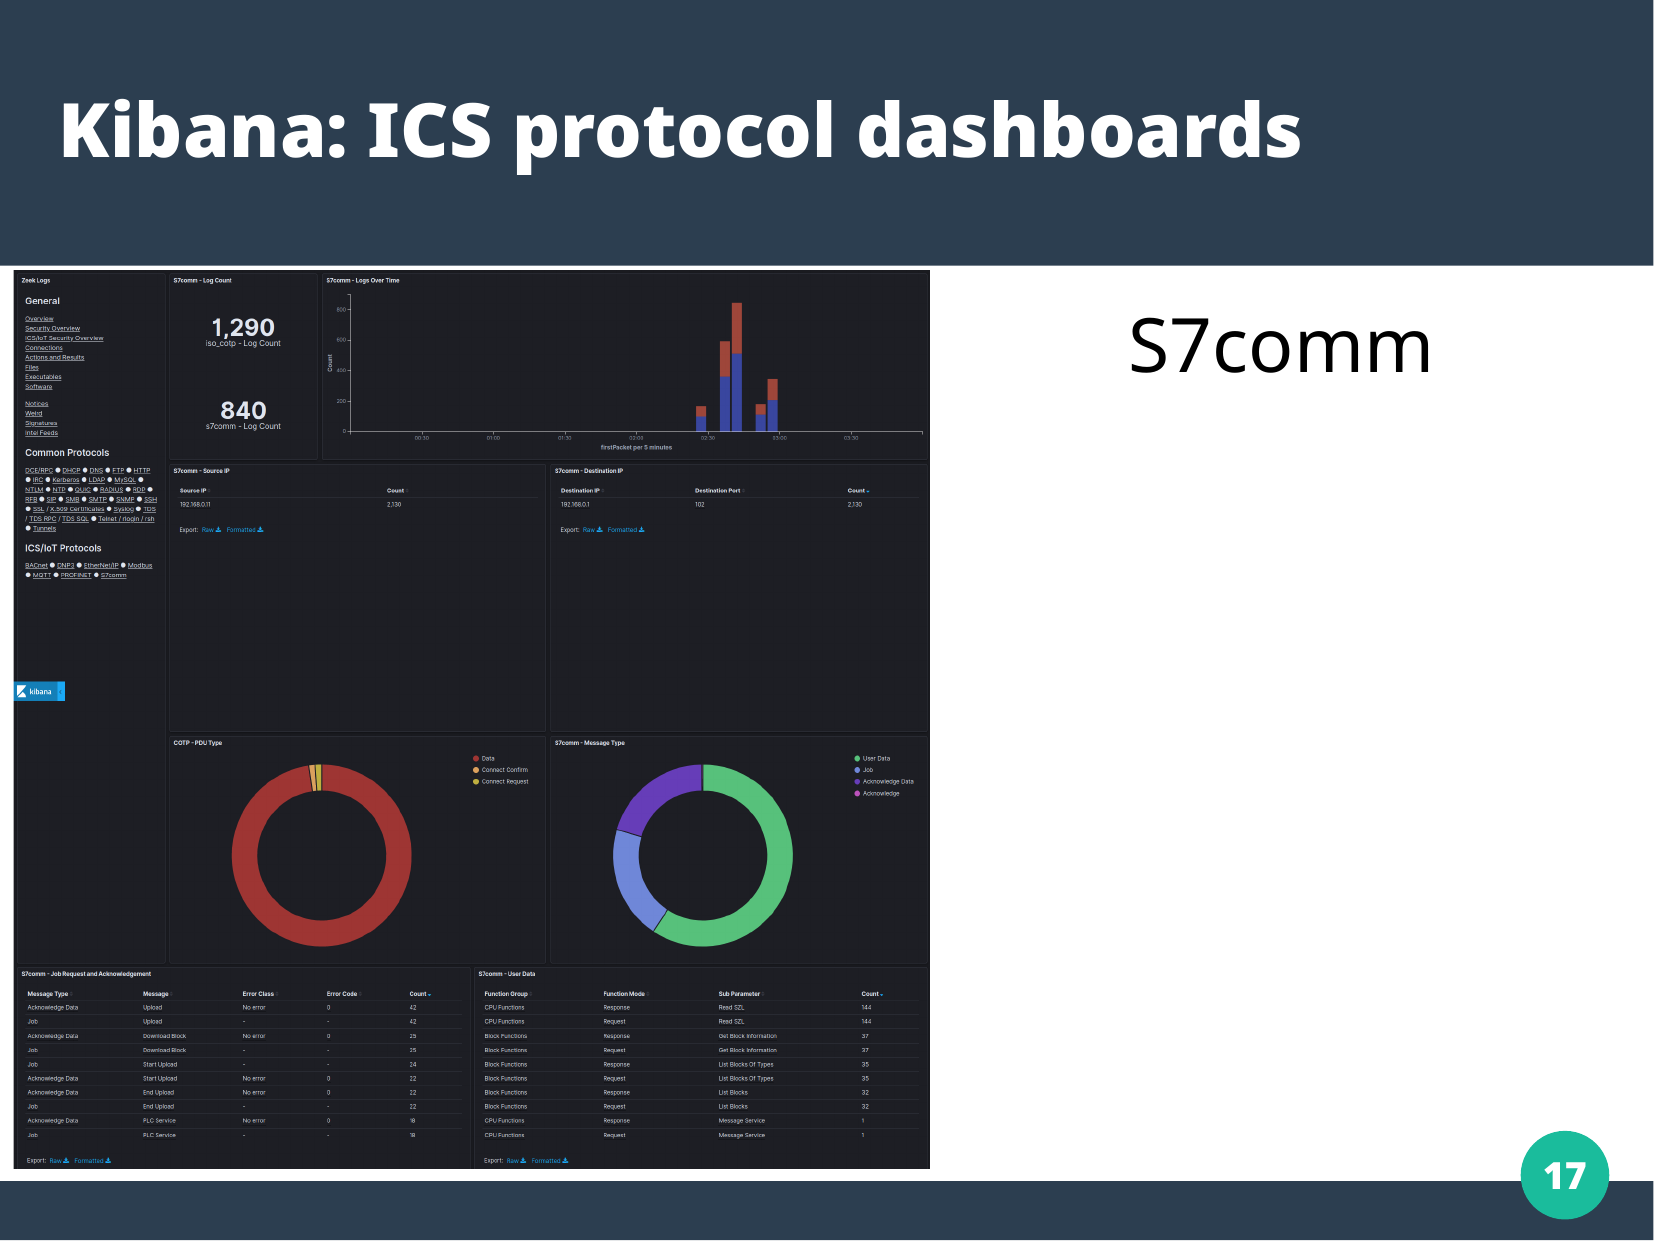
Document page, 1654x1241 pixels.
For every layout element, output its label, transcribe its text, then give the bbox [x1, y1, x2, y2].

picture [13, 270, 931, 1169]
text_box S7comm [1015, 285, 1548, 431]
title Kibana: ICS protocol dashboards [59, 49, 1595, 207]
